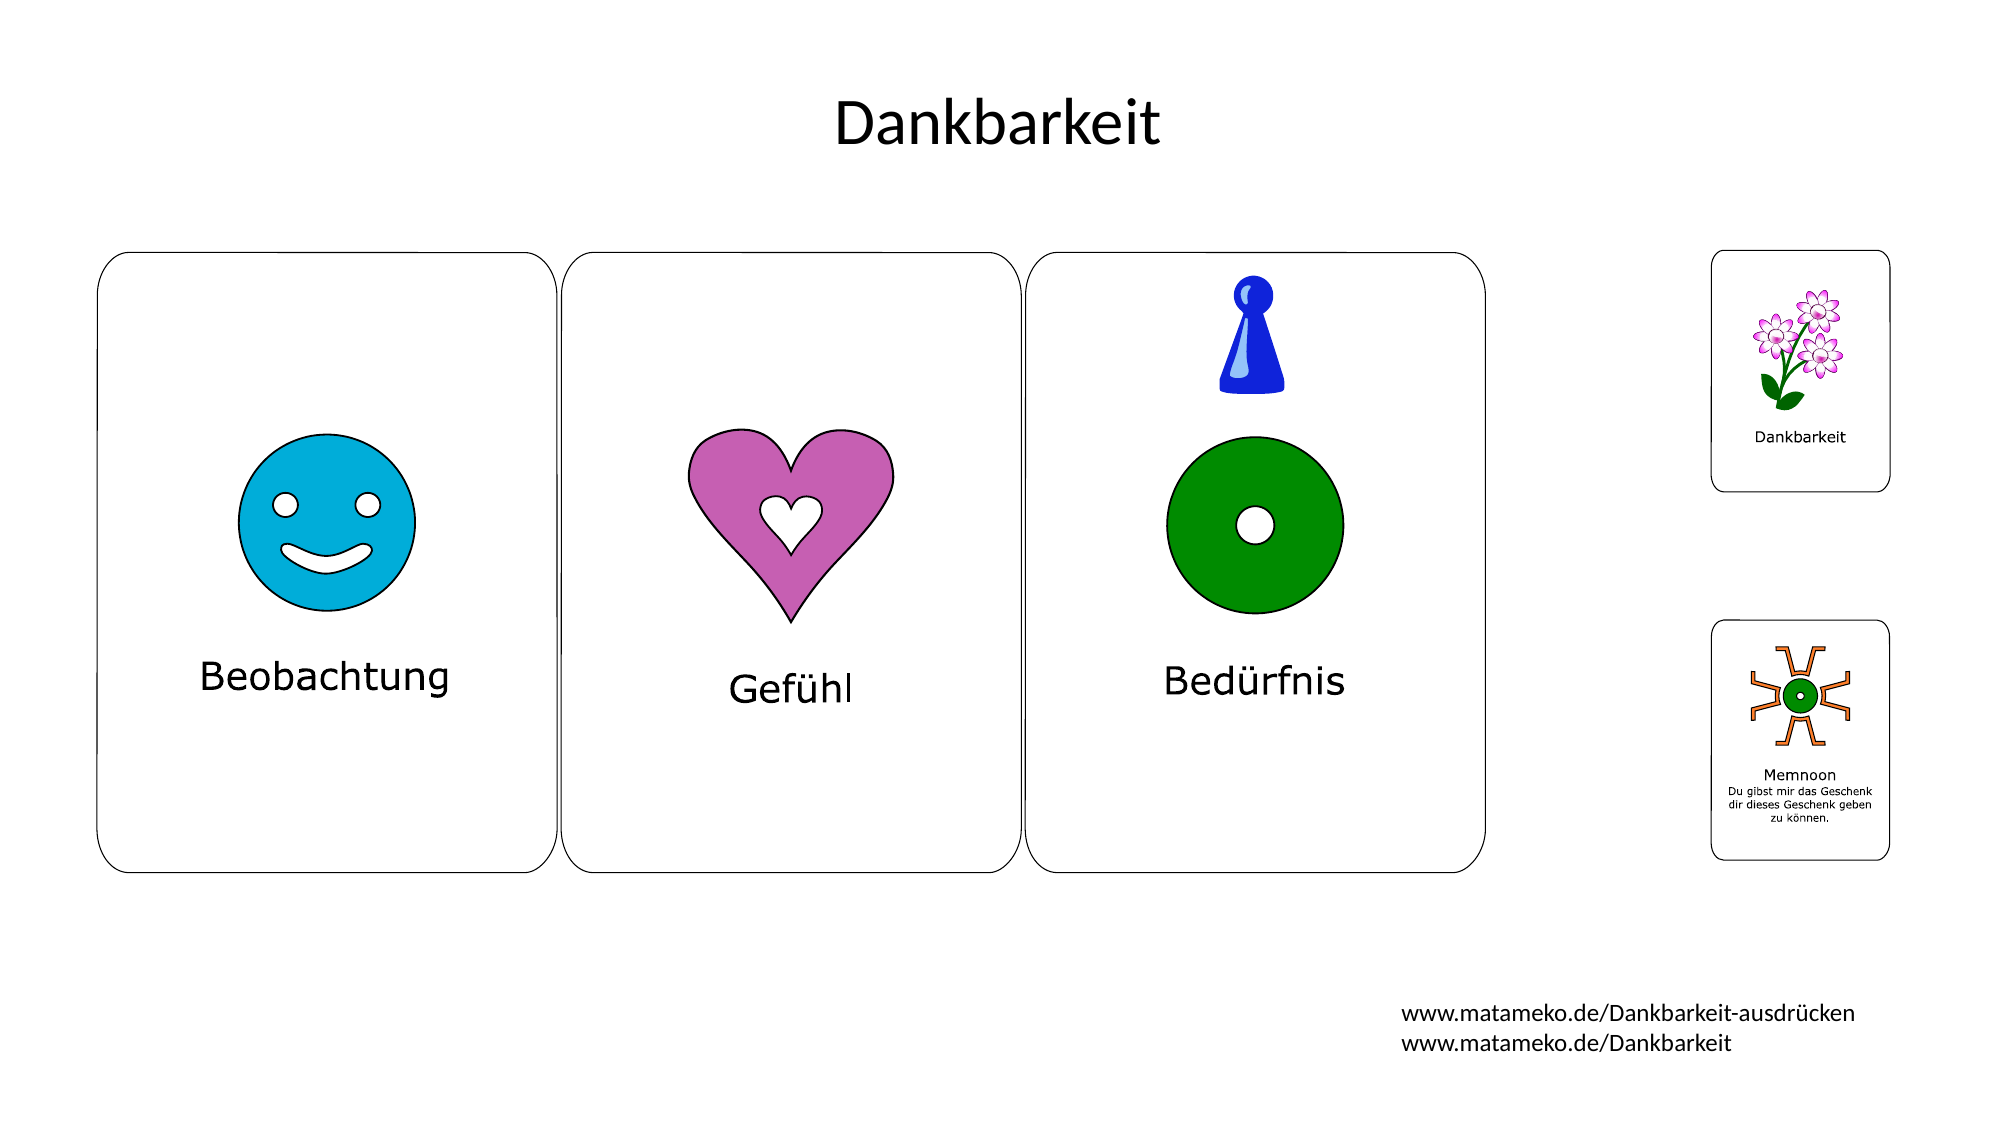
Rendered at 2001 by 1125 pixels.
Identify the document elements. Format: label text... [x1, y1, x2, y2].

text_box [1327, 672, 1345, 696]
text_box [1840, 431, 1846, 443]
text_box [341, 660, 360, 690]
text_box [364, 662, 378, 691]
text_box [429, 668, 448, 698]
text_box [250, 668, 270, 691]
text_box [1796, 290, 1840, 334]
text_box [730, 674, 756, 704]
text_box [1807, 815, 1819, 822]
text_box [1805, 789, 1817, 796]
text_box [822, 672, 841, 703]
text_box [1810, 800, 1822, 809]
text_box [1729, 800, 1738, 809]
text_box [1786, 772, 1799, 781]
text_box [1809, 772, 1827, 781]
text_box [1784, 800, 1791, 809]
text_box [1800, 815, 1806, 822]
text_box [1847, 786, 1852, 796]
text_box [202, 661, 224, 690]
text_box [1777, 787, 1789, 796]
text_box [798, 681, 816, 704]
text_box [320, 668, 338, 691]
text_box [381, 668, 399, 691]
text_box [1214, 665, 1233, 696]
text_box [1761, 373, 1779, 401]
text_box [227, 668, 247, 691]
text_box [1829, 789, 1846, 796]
text_box [1828, 772, 1836, 781]
text_box [405, 668, 424, 690]
text_box [1219, 275, 1285, 394]
text_box [1866, 786, 1873, 796]
text_box [1167, 437, 1344, 614]
text_box [1776, 433, 1784, 443]
text_box [1191, 672, 1211, 696]
text_box [1830, 800, 1836, 809]
text_box [1846, 800, 1871, 809]
text_box [1776, 646, 1826, 677]
text_box [1801, 772, 1808, 781]
text_box [1798, 786, 1804, 796]
text_box [1729, 787, 1736, 796]
text_box [1787, 813, 1799, 822]
text_box [1166, 666, 1188, 695]
text_box [759, 681, 780, 704]
text_box [1783, 678, 1818, 713]
text_box [1820, 671, 1850, 721]
text_box [1747, 788, 1753, 798]
text_box [1746, 800, 1780, 809]
text_box [1756, 431, 1774, 443]
text_box [275, 660, 294, 691]
text_box [297, 668, 316, 691]
text_box [1753, 313, 1799, 360]
text_box [688, 429, 894, 623]
text_box [1757, 786, 1773, 796]
text_box [1860, 788, 1865, 796]
text_box [1751, 671, 1781, 721]
text_box [1797, 333, 1844, 379]
text_box Dankbarkeit [819, 70, 1181, 167]
text_box [238, 434, 416, 611]
text_box [1239, 673, 1257, 696]
text_box [1785, 430, 1811, 443]
text_box [1853, 789, 1859, 796]
text_box [782, 672, 797, 703]
text_box www.matameko.de/Dankbarkeit-ausdrücken www.matameko.de/Dankbarkeit [1386, 989, 1872, 1064]
text_box [1823, 802, 1829, 809]
text_box [1777, 772, 1785, 781]
text_box [1263, 664, 1292, 695]
text_box [1821, 787, 1828, 796]
text_box [1777, 391, 1805, 411]
text_box [1839, 802, 1845, 811]
text_box [1318, 673, 1322, 695]
text_box [1776, 715, 1826, 746]
text_box [1820, 815, 1826, 822]
text_box [1765, 769, 1775, 781]
text_box [1813, 430, 1836, 443]
text_box [1792, 802, 1809, 809]
text_box [1293, 672, 1312, 695]
